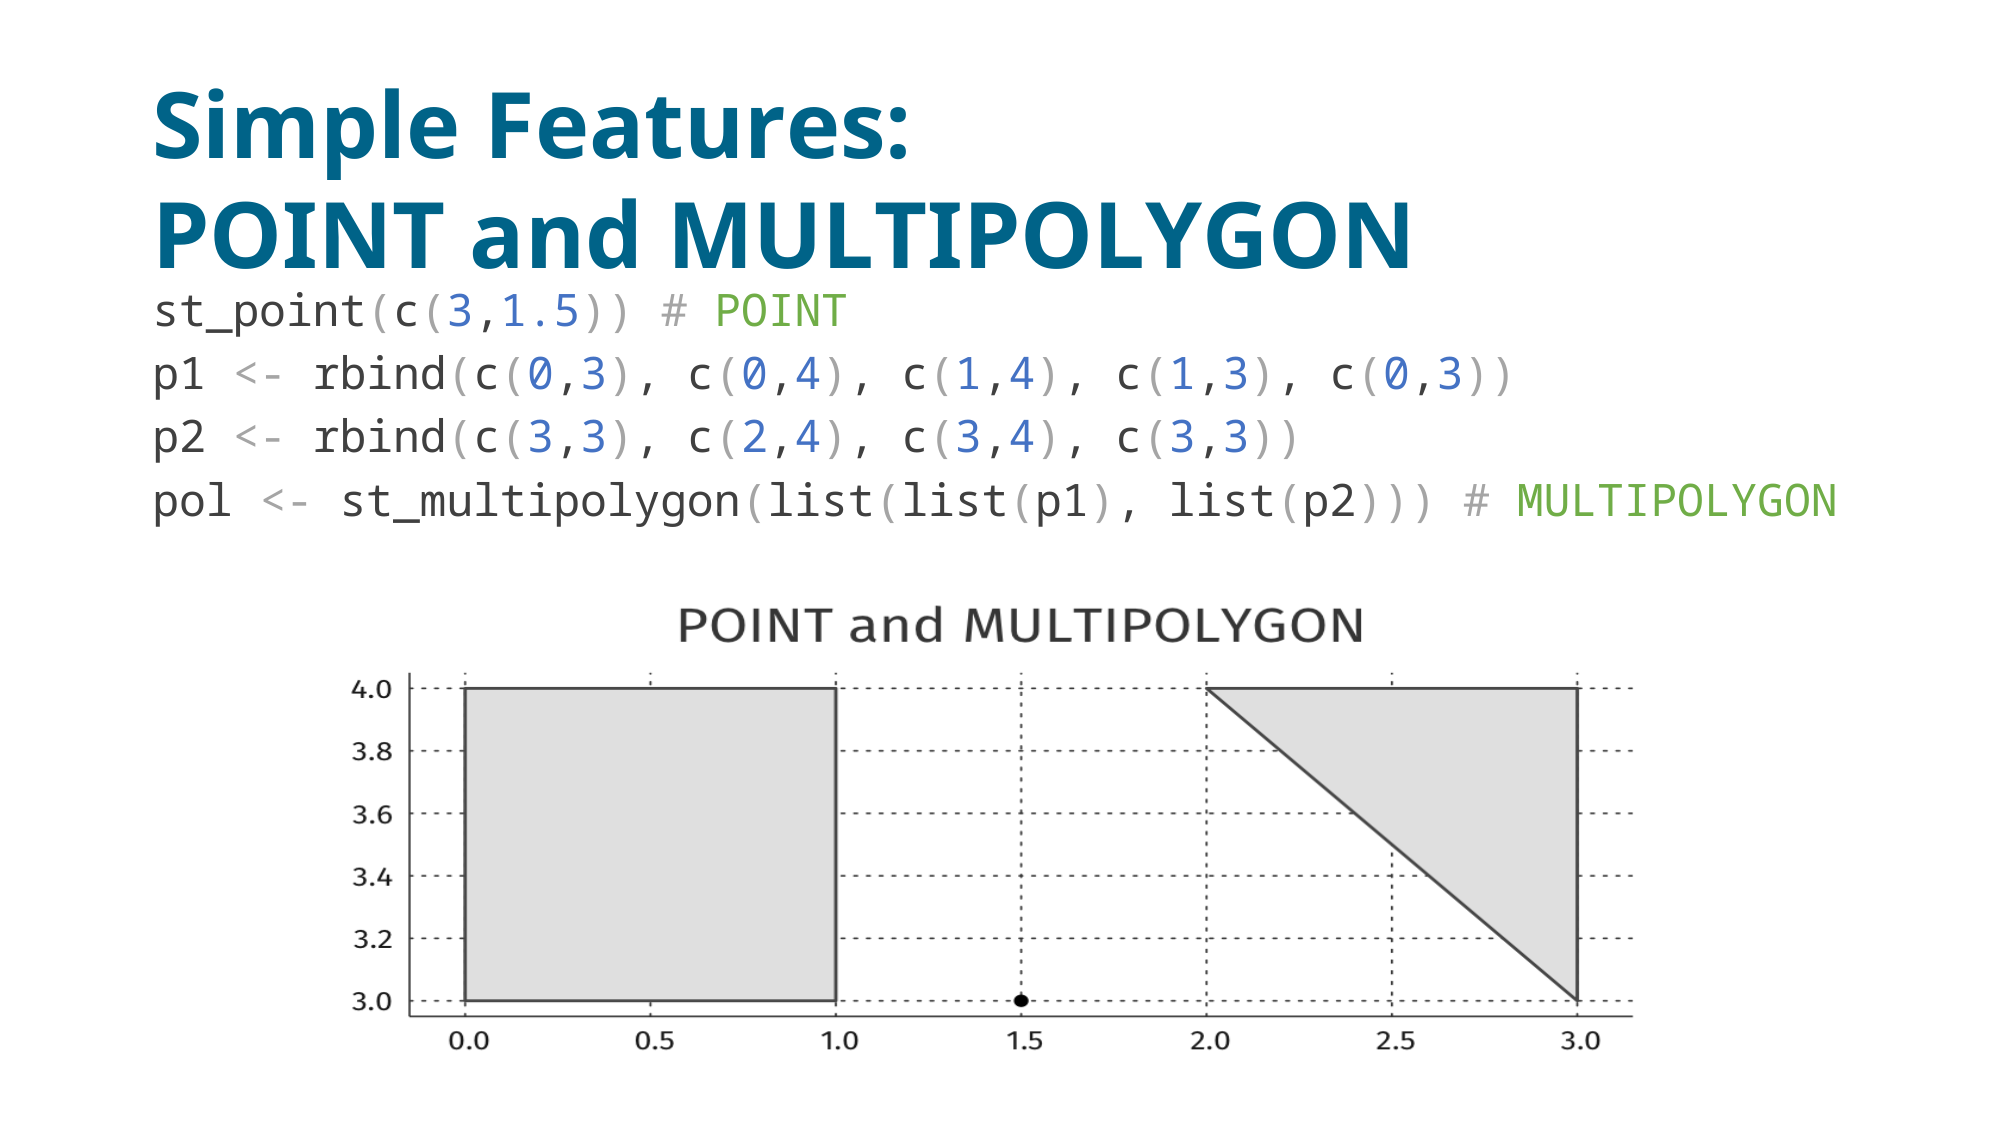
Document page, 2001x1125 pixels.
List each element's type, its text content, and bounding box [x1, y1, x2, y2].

text_box st_point(c(3,1.5)) # POINT p1 <- rbind(c(0,3), c(0,4), c(1,4), c(1,3), c(0,3)) p2 <- rbind(c(3,3), c(2,4), c(3,4), c(3,3)) pol <- st_multipolygon(list(list(p1), list(p2))) # MULTIPOLYGON [137, 284, 1863, 540]
picture [306, 535, 1678, 1121]
title Simple Features: POINT and MULTIPOLYGON [137, 59, 1863, 278]
